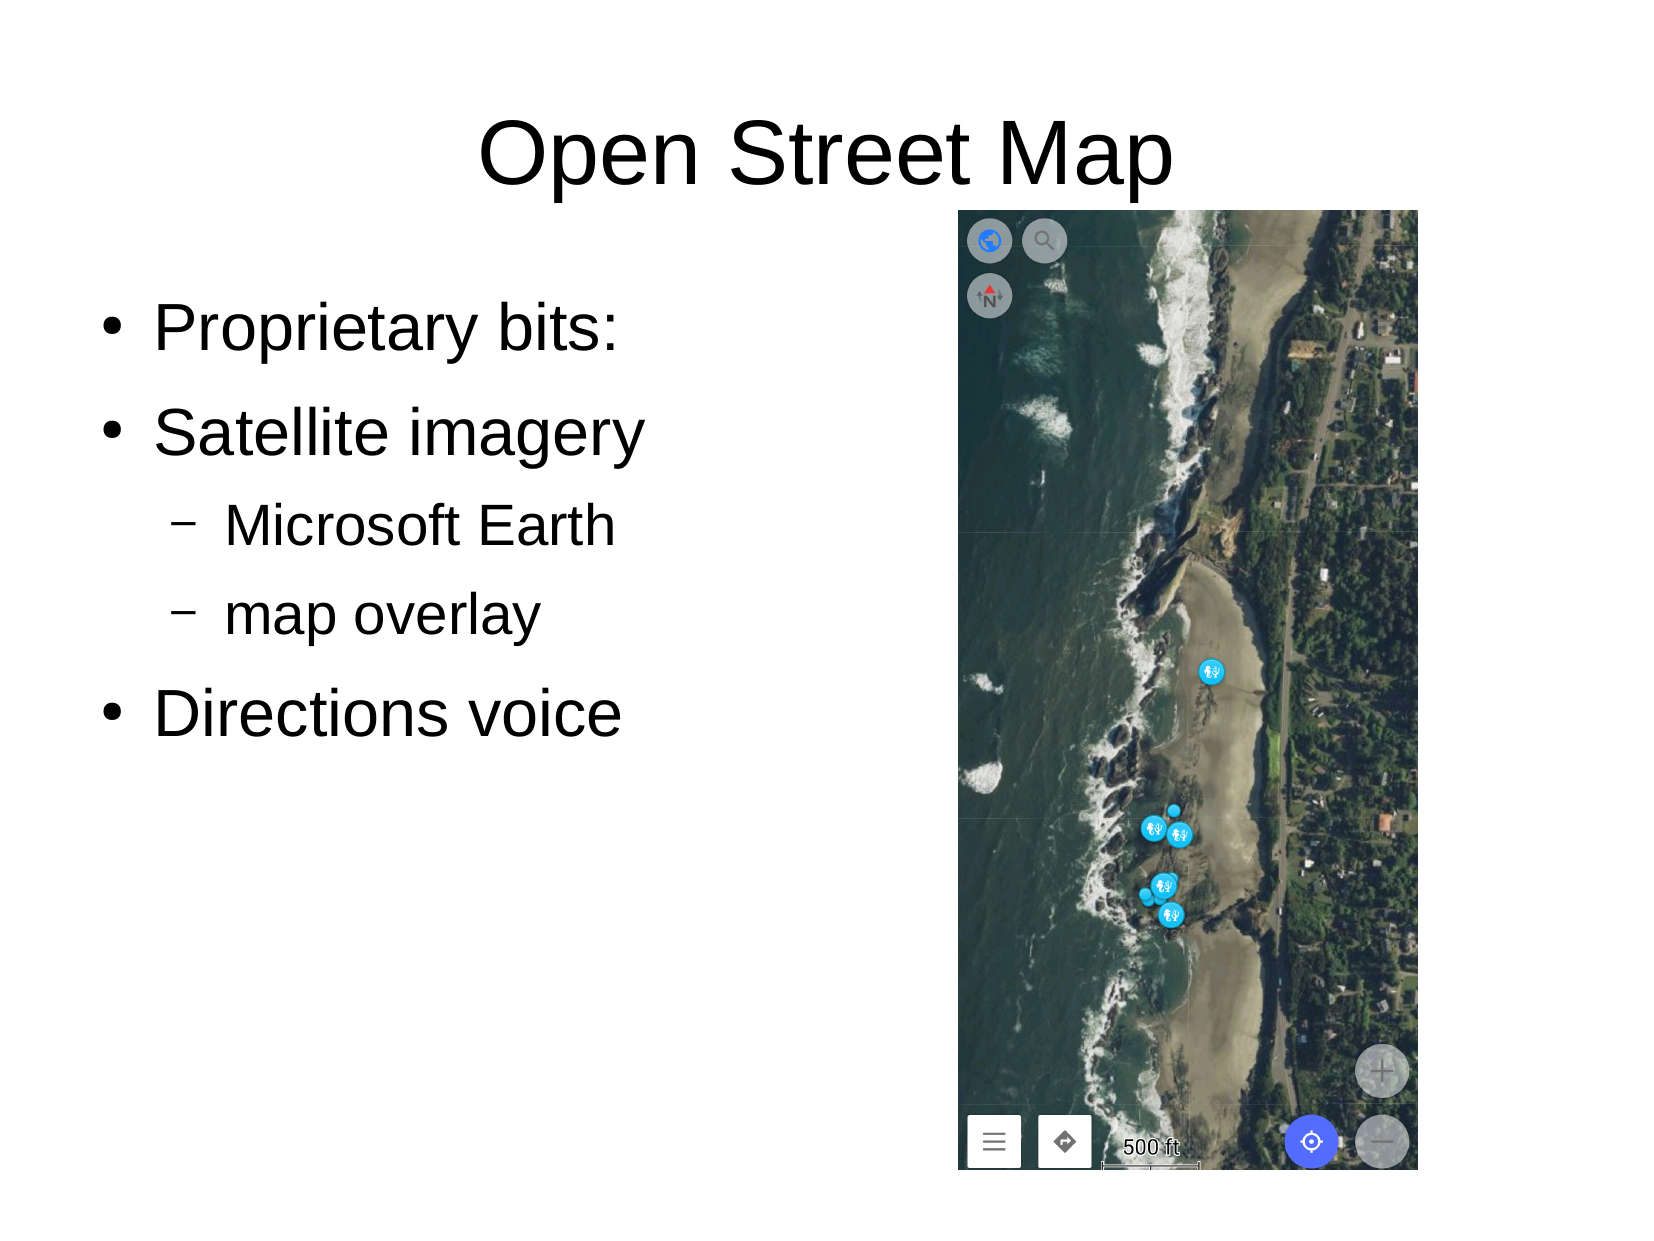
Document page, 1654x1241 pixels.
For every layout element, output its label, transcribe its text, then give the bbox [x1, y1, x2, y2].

picture [958, 257, 1418, 1170]
list Proprietary bits: Satellite imagery Microsoft Earth map overlay Directions voice [82, 290, 901, 1010]
title Open Street Map [82, 49, 1571, 257]
